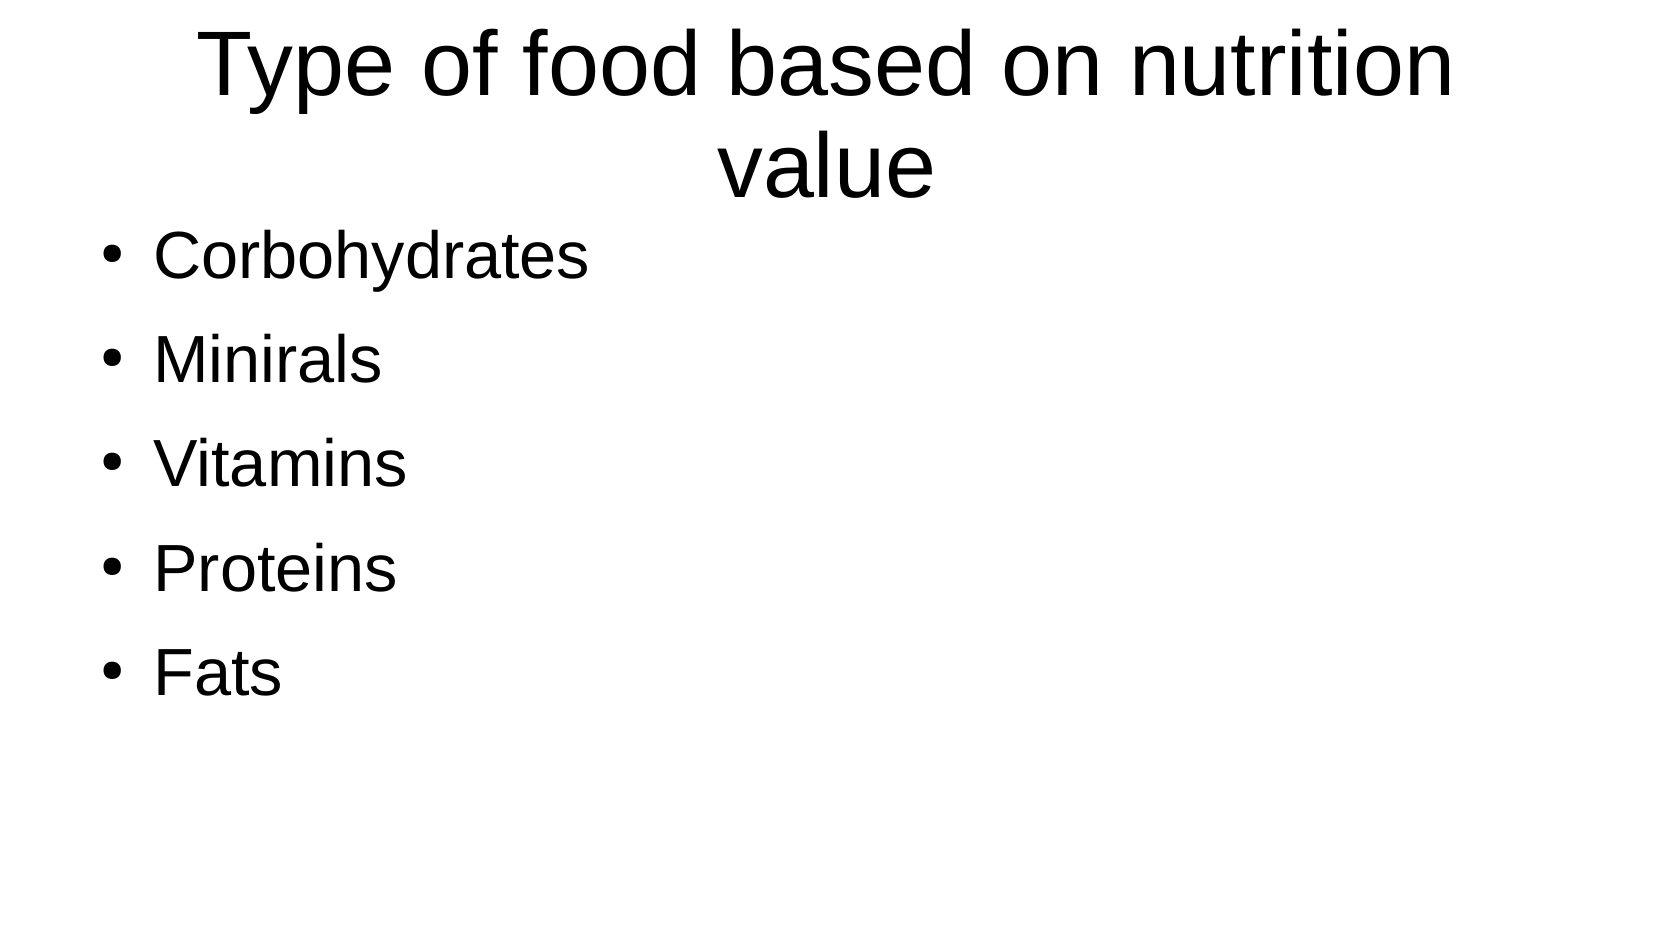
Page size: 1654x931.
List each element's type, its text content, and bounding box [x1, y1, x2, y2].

list Corbohydrates Minirals Vitamins Proteins Fats [82, 217, 1571, 758]
title Type of food based on nutrition value [82, 12, 1571, 217]
